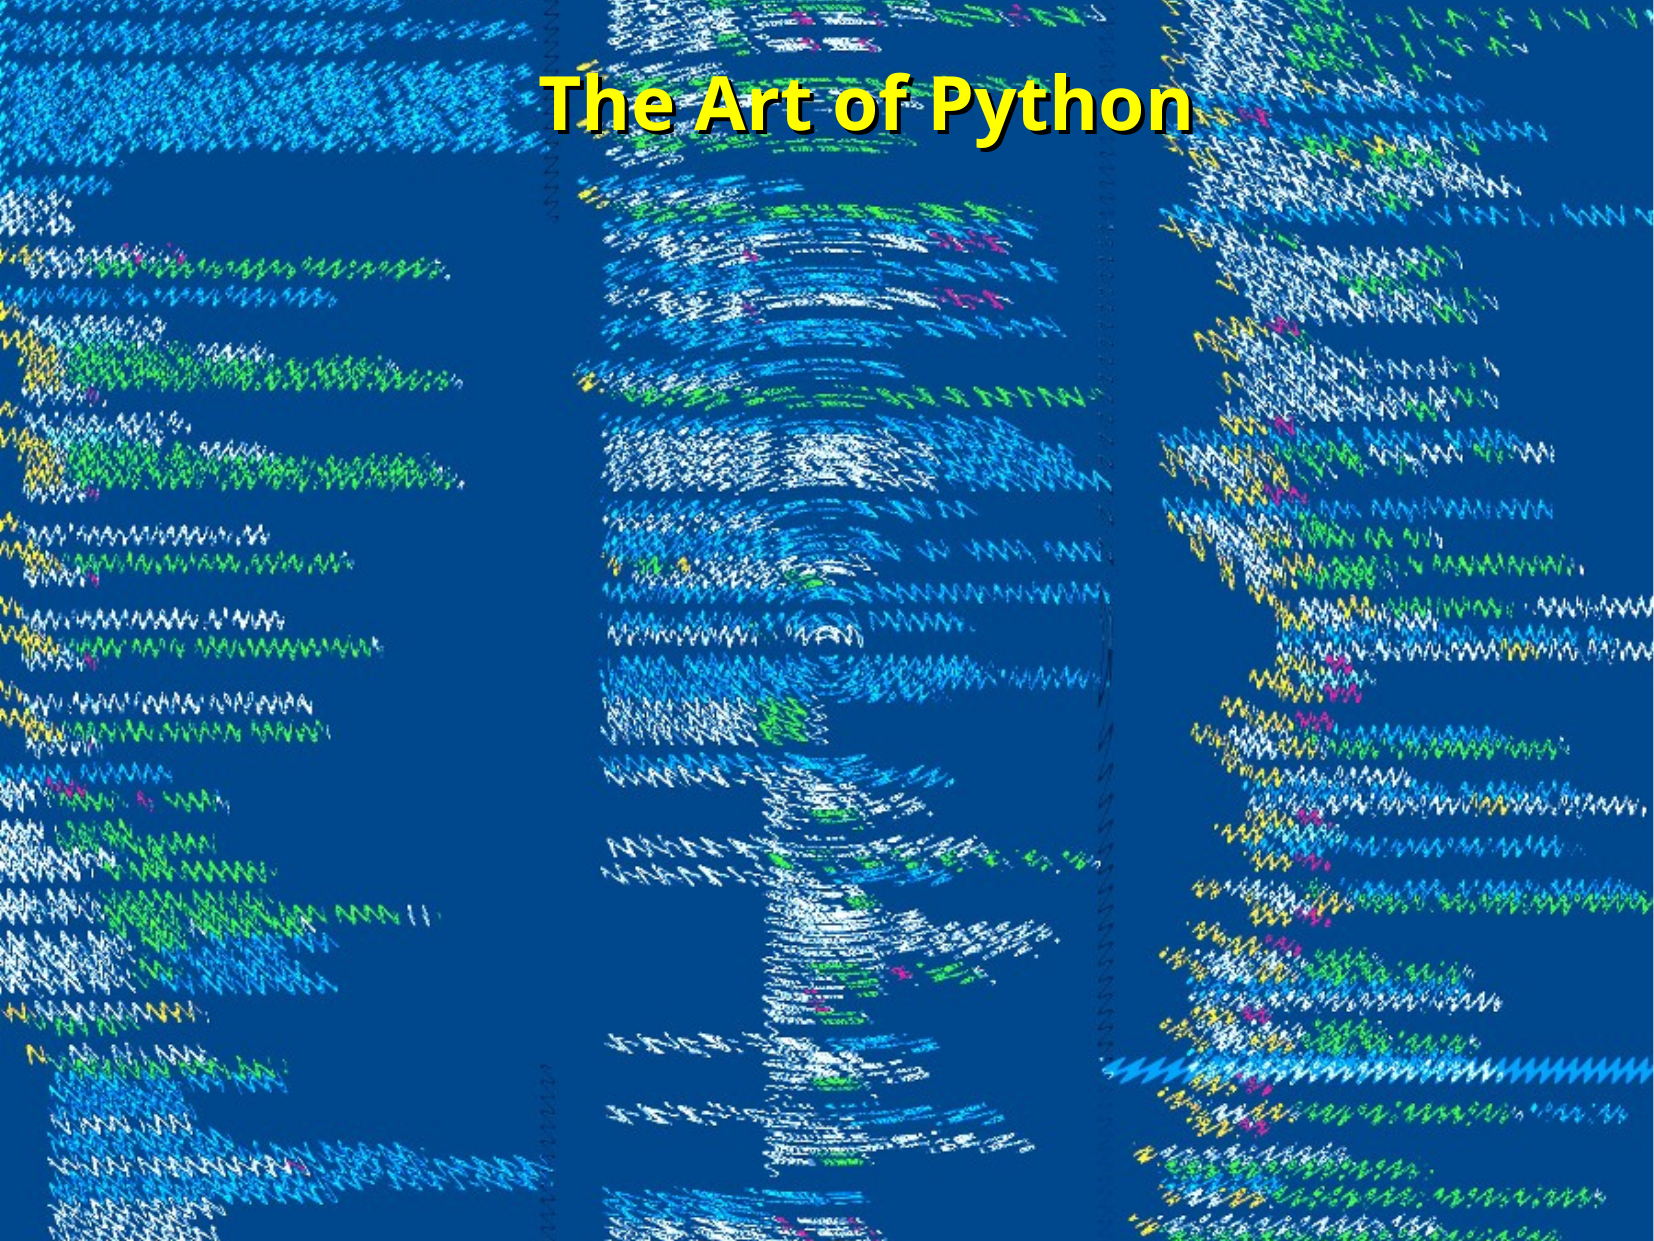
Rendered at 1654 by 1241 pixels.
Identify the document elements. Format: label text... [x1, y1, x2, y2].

title The Art of Python [122, 45, 1611, 158]
picture [0, 0, 1654, 1241]
picture [0, 0, 6, 9]
picture [781, 0, 789, 5]
picture [1518, 1227, 1526, 1237]
